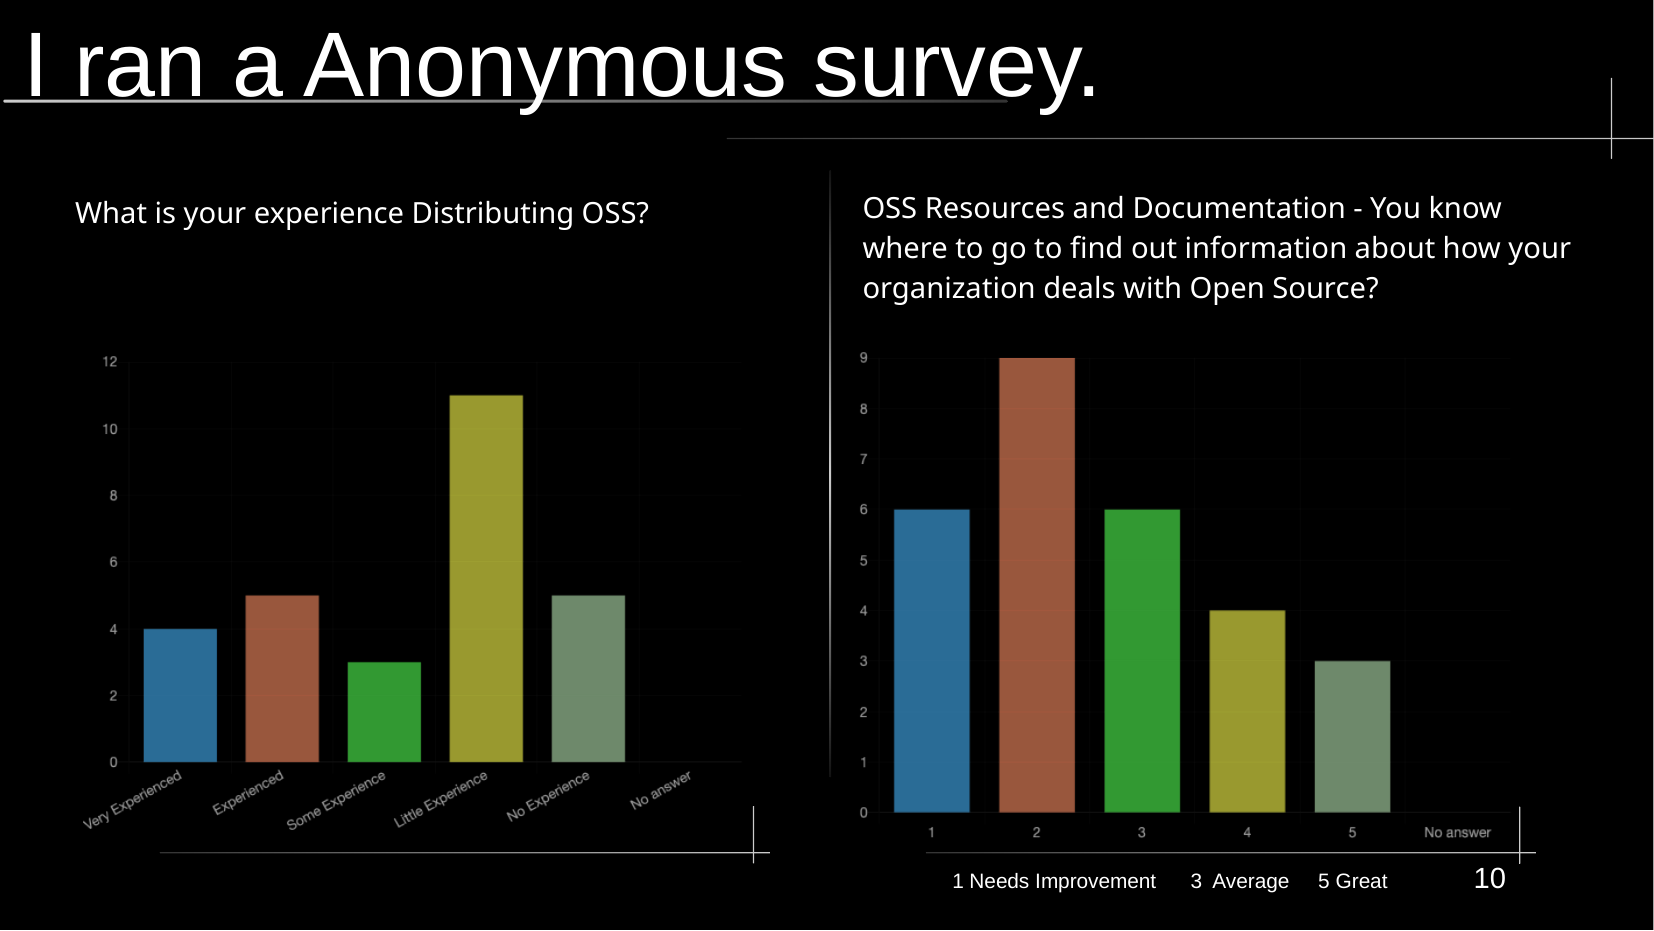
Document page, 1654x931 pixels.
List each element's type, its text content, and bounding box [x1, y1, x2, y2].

list What is your experience Distributing OSS? [75, 192, 802, 451]
picture [83, 355, 745, 851]
list OSS Resources and Documentation - You know where to go to find out information about how your organization deals with Open Source? [862, 187, 1589, 445]
text_box 1 Needs Improvement 3 Average 5 Great [937, 862, 1426, 904]
title I ran a Anonymous survey. [23, 11, 1589, 119]
picture [853, 351, 1514, 848]
